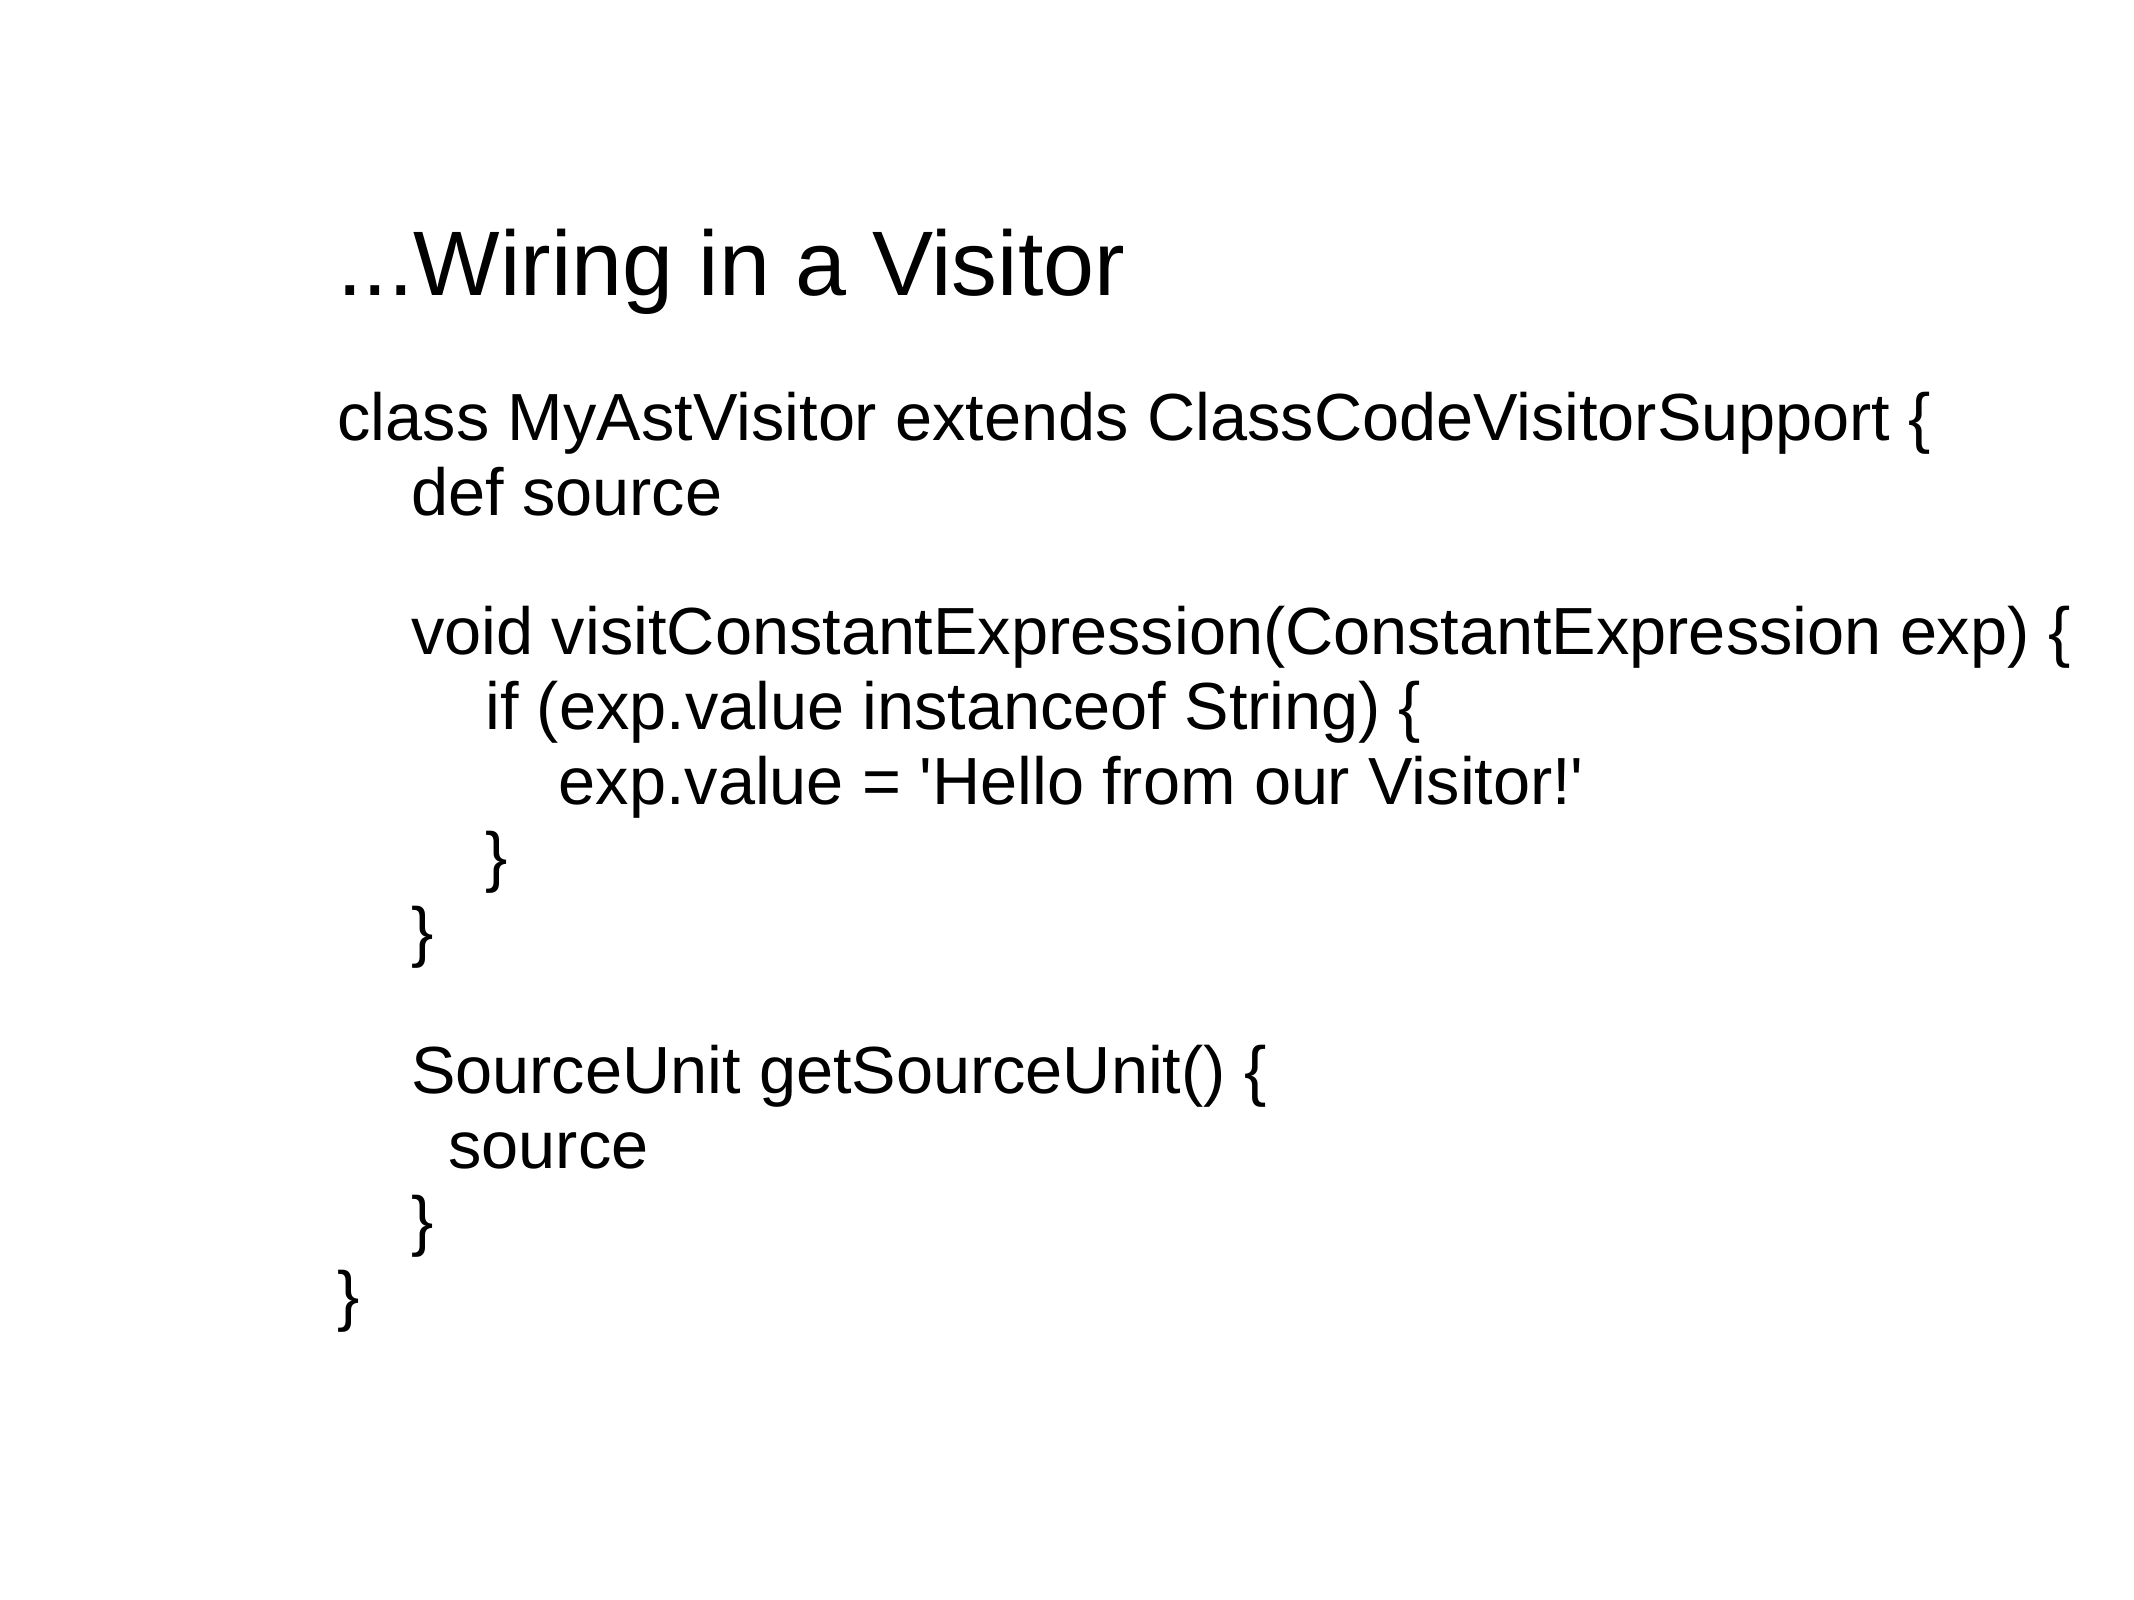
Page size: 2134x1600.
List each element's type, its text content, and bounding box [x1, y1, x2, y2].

text_box ...Wiring in a Visitor class MyAstVisitor extends ClassCodeVisitorSupport { def source void visitConstantExpression(ConstantExpression exp) { if (exp.value instanceof String) { exp.value = 'Hello from our Visitor!' } } SourceUnit getSourceUnit() { source } } [337, 212, 2134, 1333]
